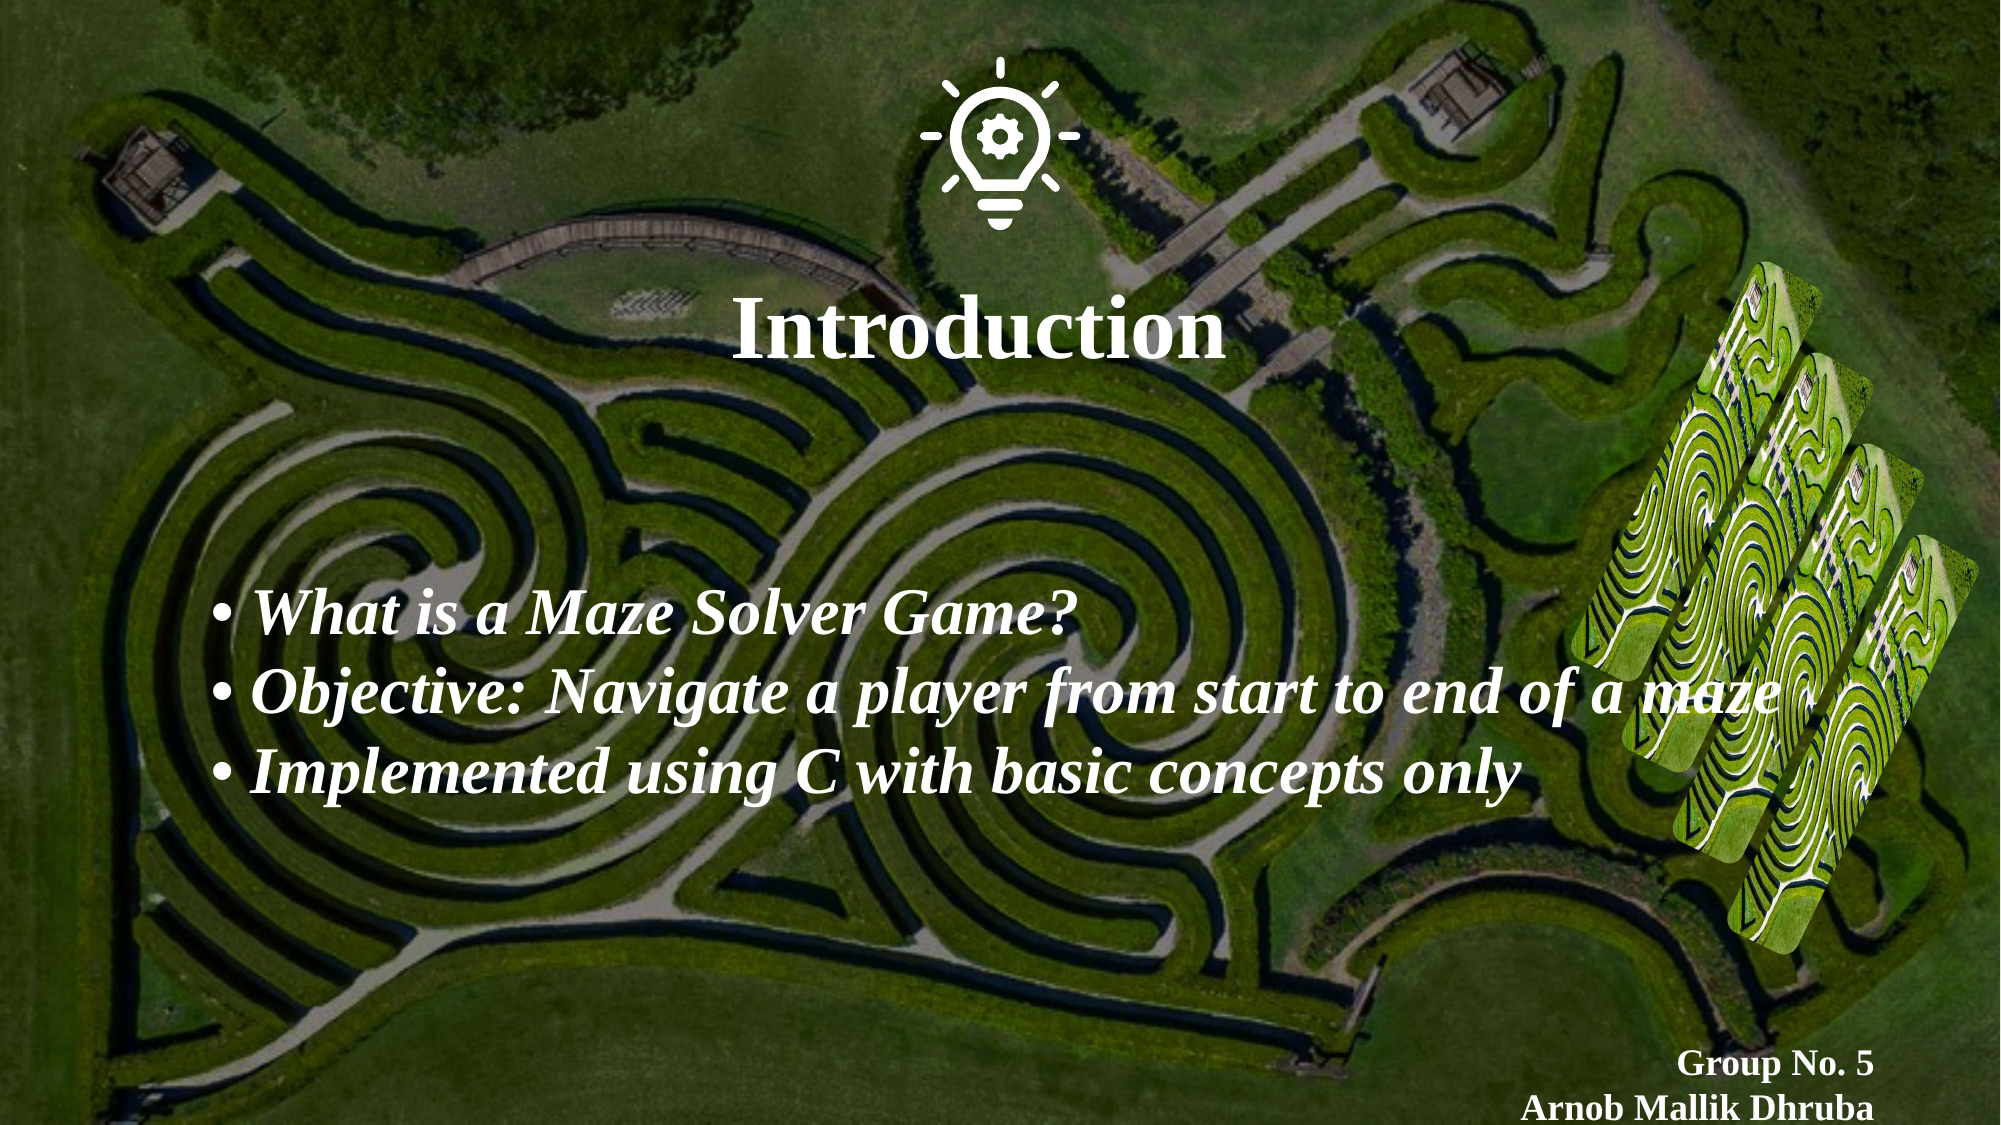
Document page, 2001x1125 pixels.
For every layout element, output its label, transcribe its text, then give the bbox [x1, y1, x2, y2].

text_box Group No. 5 Arnob Mallik Dhruba [1505, 1030, 2000, 1125]
text_box • What is a Maze Solver Game? • Objective: Navigate a player from start to end of a maze • Implemented using C with basic concepts only [195, 559, 1809, 863]
text_box [1611, 261, 1823, 559]
text_box [1706, 352, 1874, 559]
text_box [1727, 534, 1979, 955]
text_box Introduction [567, 259, 1392, 387]
picture [0, 0, 2000, 1125]
text_box [1801, 443, 1925, 720]
